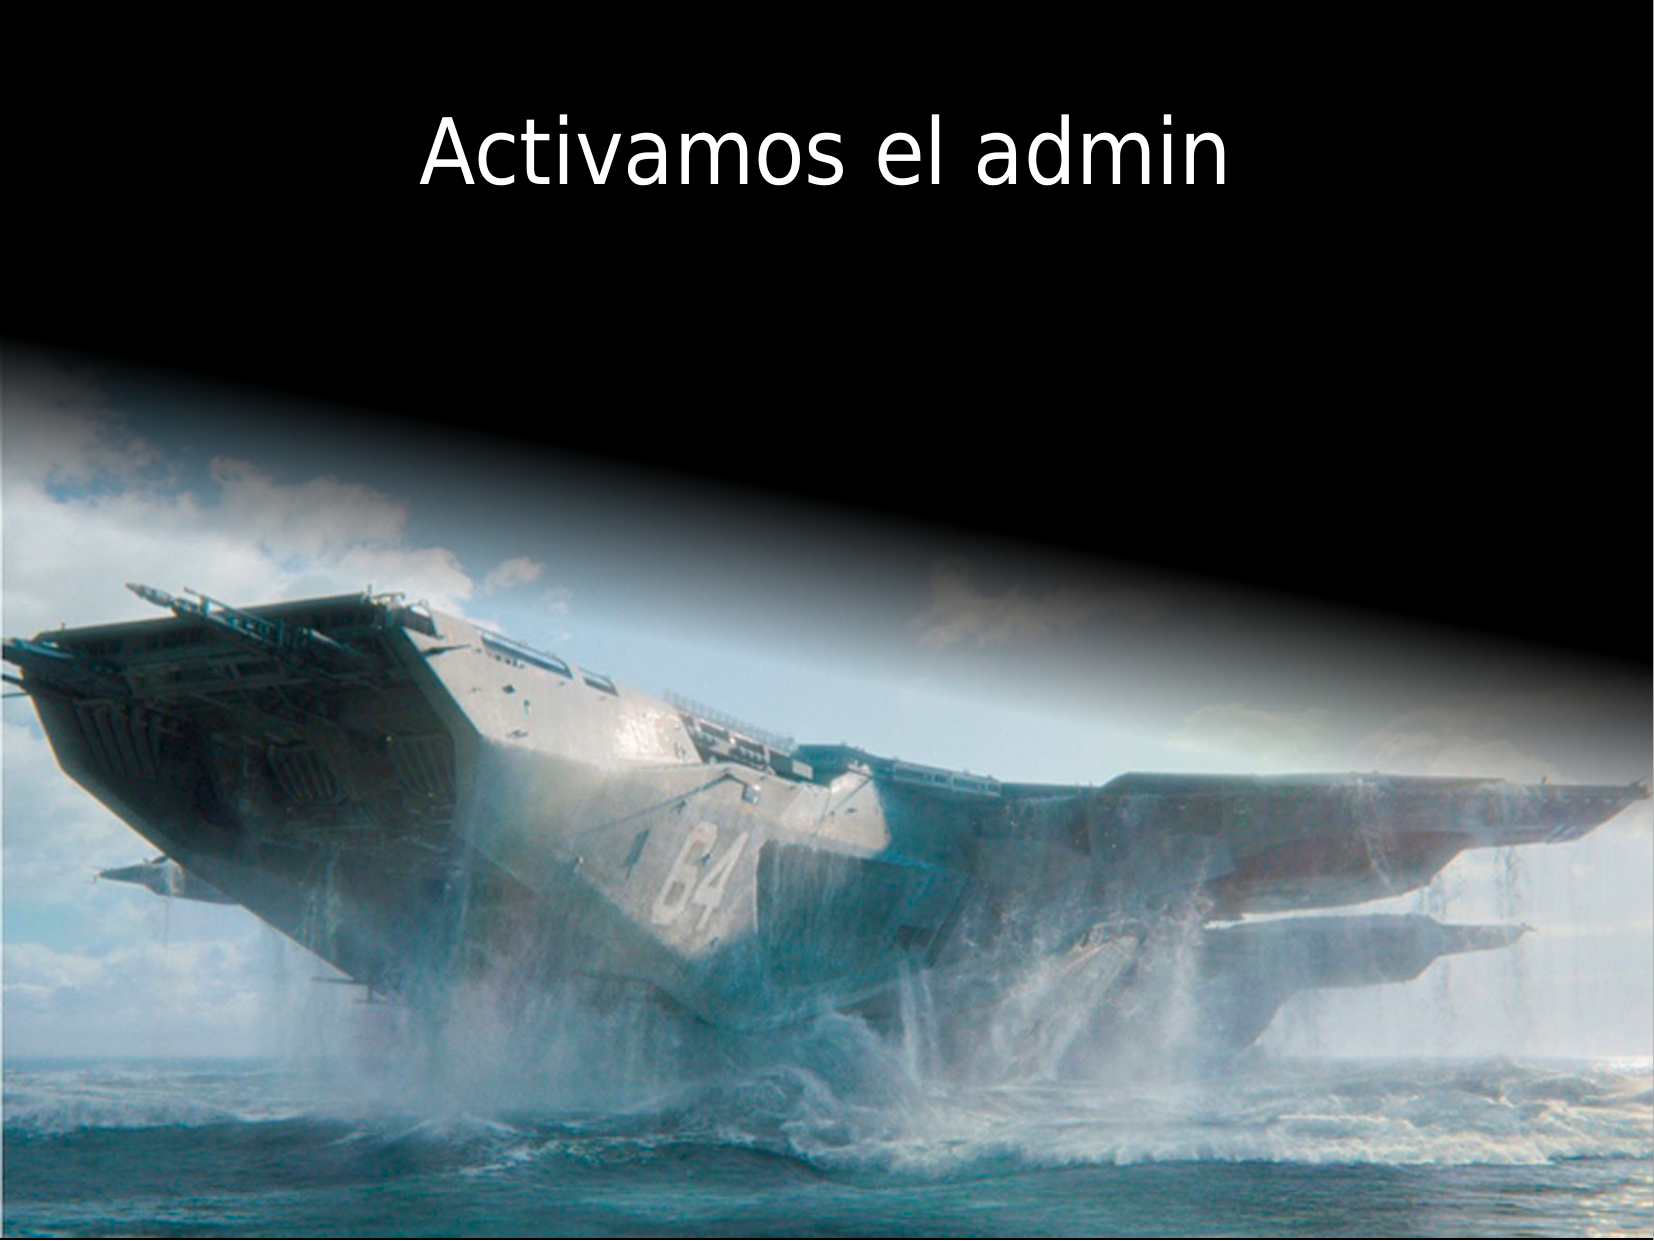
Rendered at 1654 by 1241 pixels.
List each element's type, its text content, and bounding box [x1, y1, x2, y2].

picture [0, 300, 1654, 1238]
title Activamos el admin [82, 49, 1571, 257]
